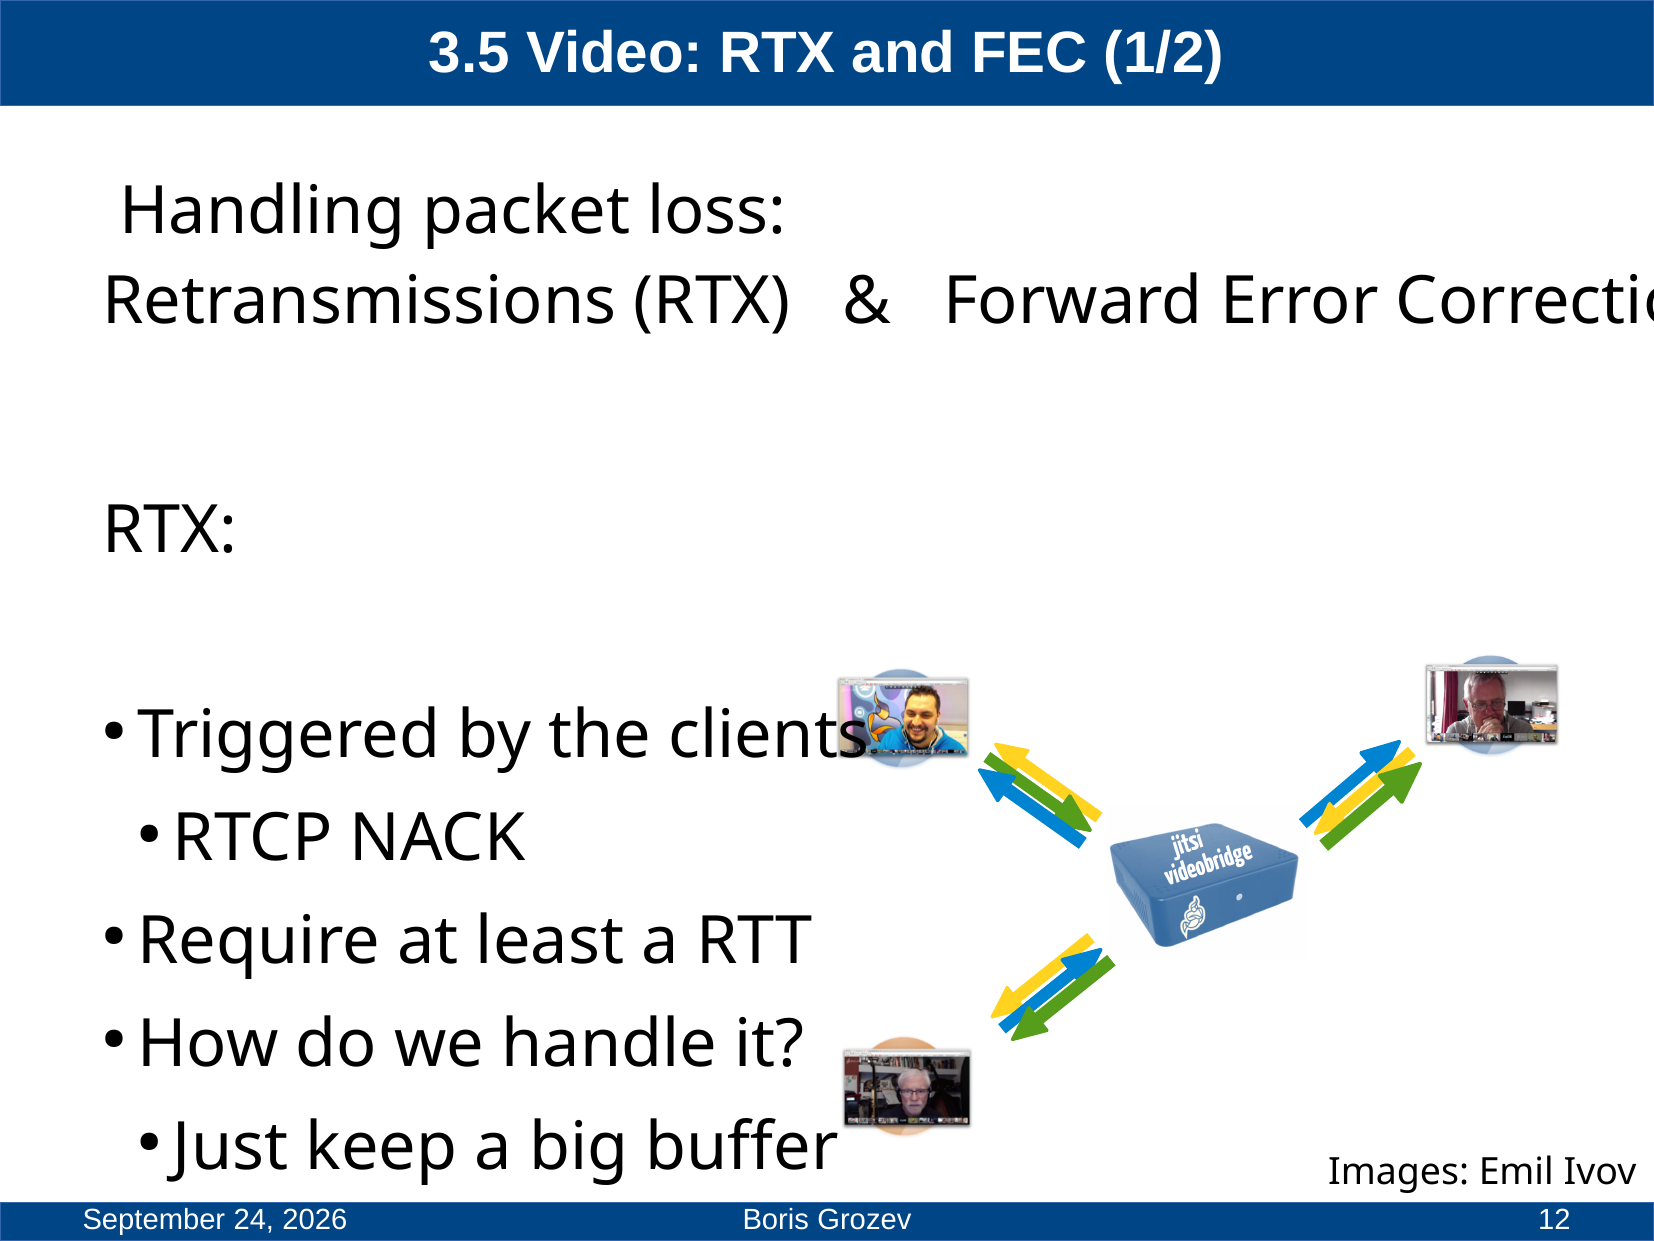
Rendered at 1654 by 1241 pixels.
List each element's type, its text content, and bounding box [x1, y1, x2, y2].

text_box Images: Emil Ivov [1313, 1137, 1639, 1201]
picture [827, 1026, 983, 1147]
text_box RTX: Triggered by the clients RTCP NACK Require at least a RTT How do we handle it? Just keep a big buffer [87, 473, 630, 1101]
text_box Handling packet loss: Retransmissions (RTX) & Forward Error Correction (FEC) [87, 154, 1276, 324]
picture [825, 655, 974, 775]
picture [1414, 644, 1561, 762]
picture [1107, 803, 1308, 959]
title 3.5 Video: RTX and FEC (1/2) [0, 0, 1654, 106]
